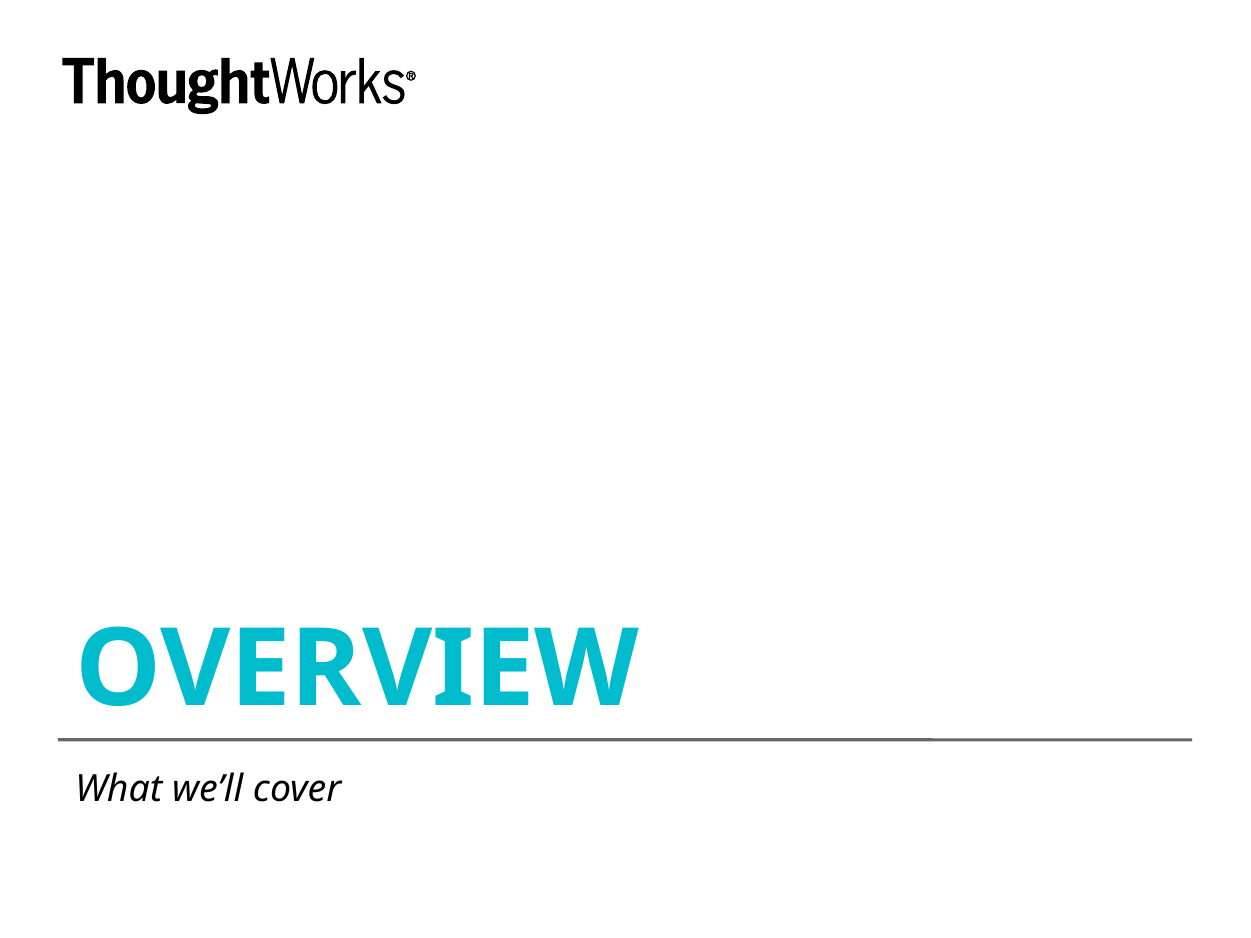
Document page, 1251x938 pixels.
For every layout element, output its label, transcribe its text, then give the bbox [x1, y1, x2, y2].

title OVERVIEW [62, 437, 1188, 740]
list What we’ll cover [62, 751, 1188, 909]
